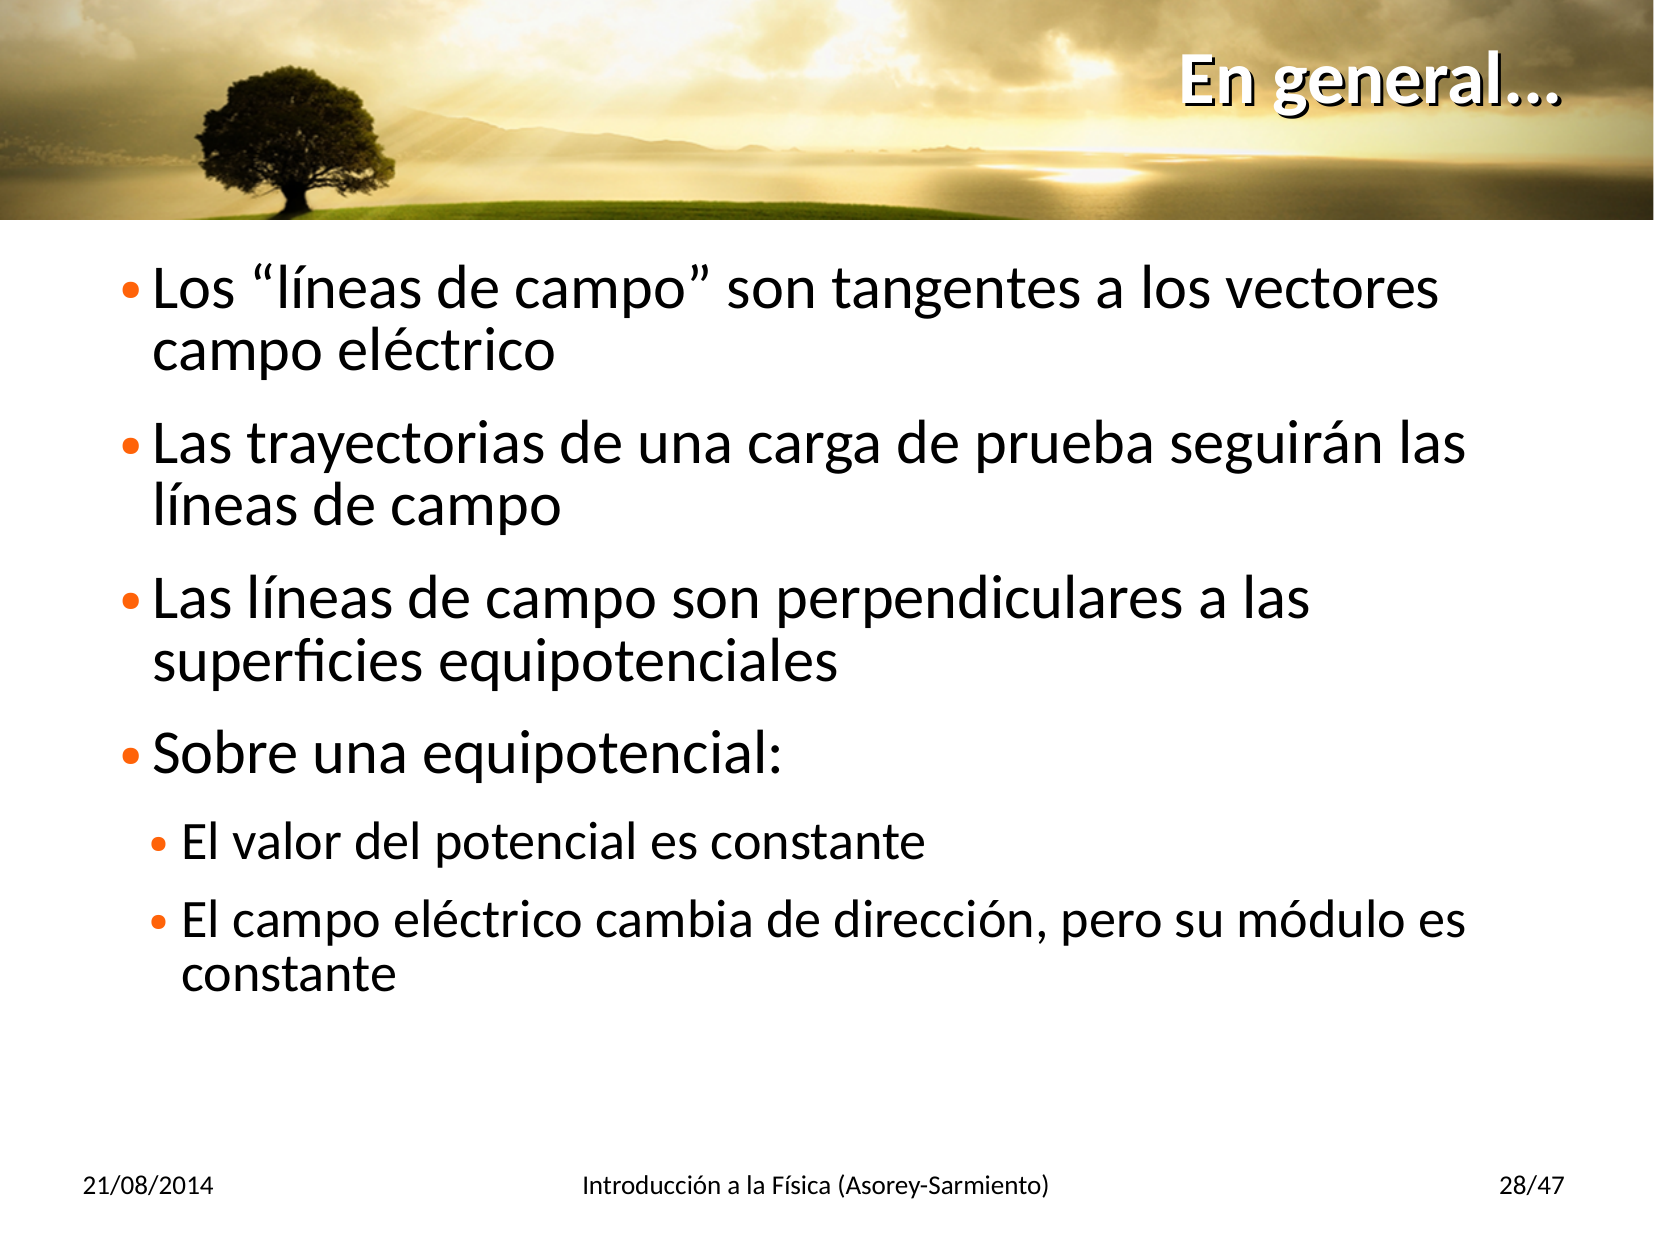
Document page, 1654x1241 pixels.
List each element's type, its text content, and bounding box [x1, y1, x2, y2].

picture [0, 0, 1654, 220]
title En general... [75, 19, 1564, 151]
list Los “líneas de campo” son tangentes a los vectores campo eléctrico Las trayectorias de una carga de prueba seguirán las líneas de campo Las líneas de campo son perpendiculares a las superficies equipotenciales Sobre una equipotencial: El valor del potencial es constante El campo eléctrico cambia de dirección, pero su módulo es constante [90, 261, 1576, 1145]
